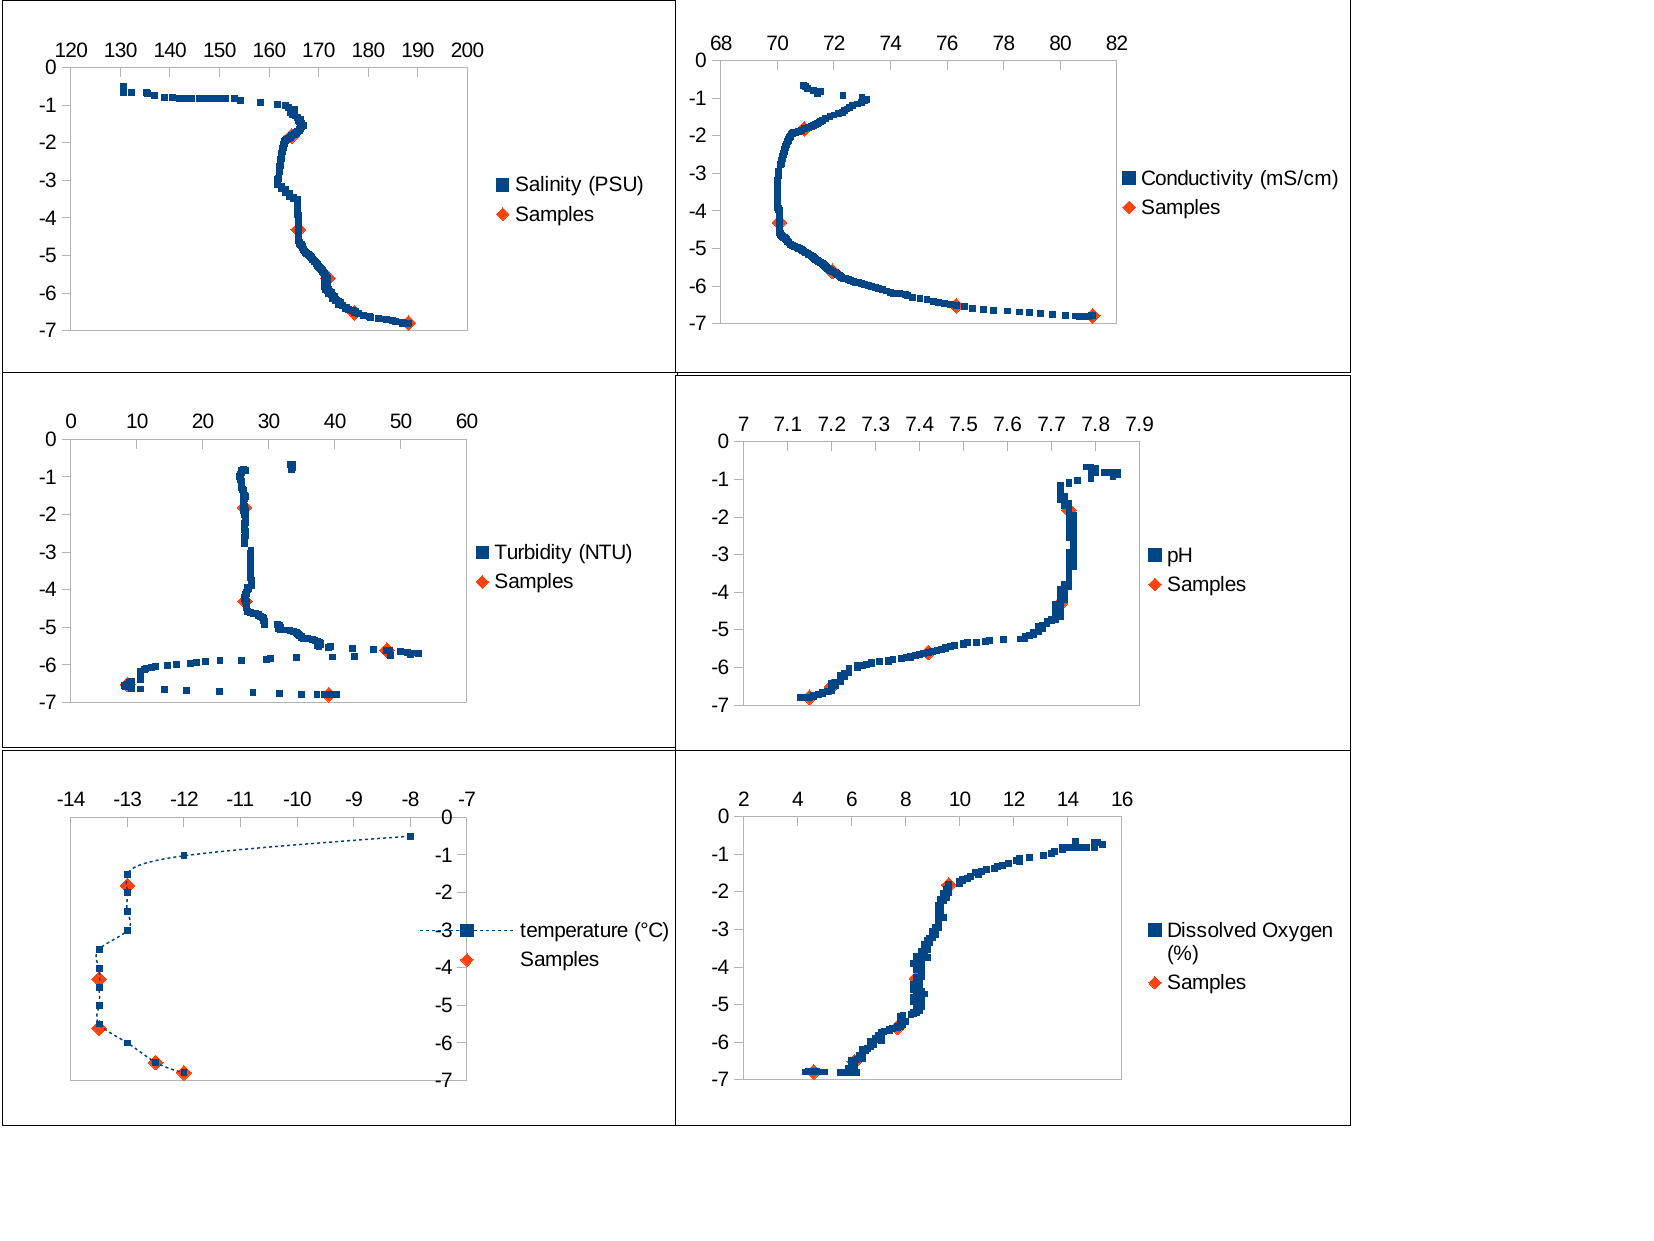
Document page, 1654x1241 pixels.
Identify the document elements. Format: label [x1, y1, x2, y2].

chart [2, 0, 1351, 1126]
